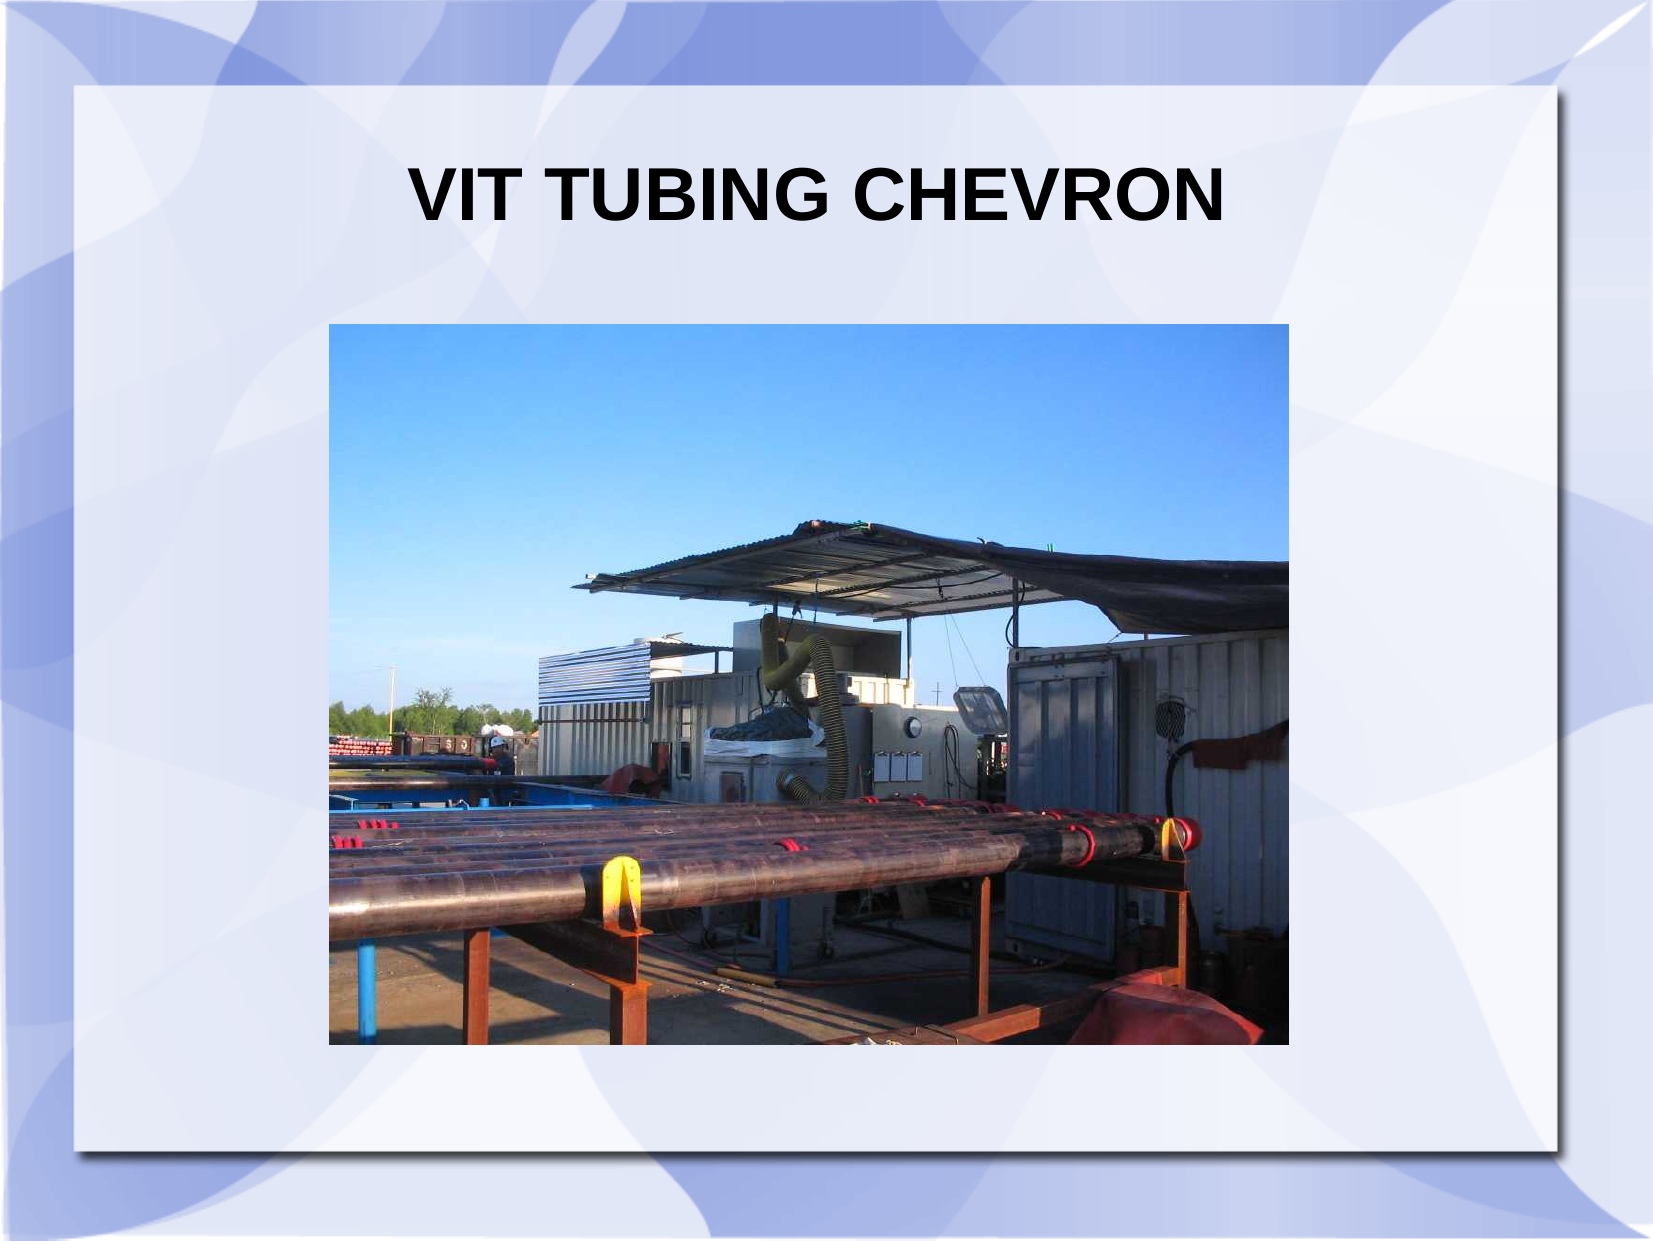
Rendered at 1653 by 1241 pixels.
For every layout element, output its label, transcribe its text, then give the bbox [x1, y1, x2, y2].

title VIT TUBING CHEVRON [240, 90, 1396, 298]
picture [0, 0, 1653, 1241]
